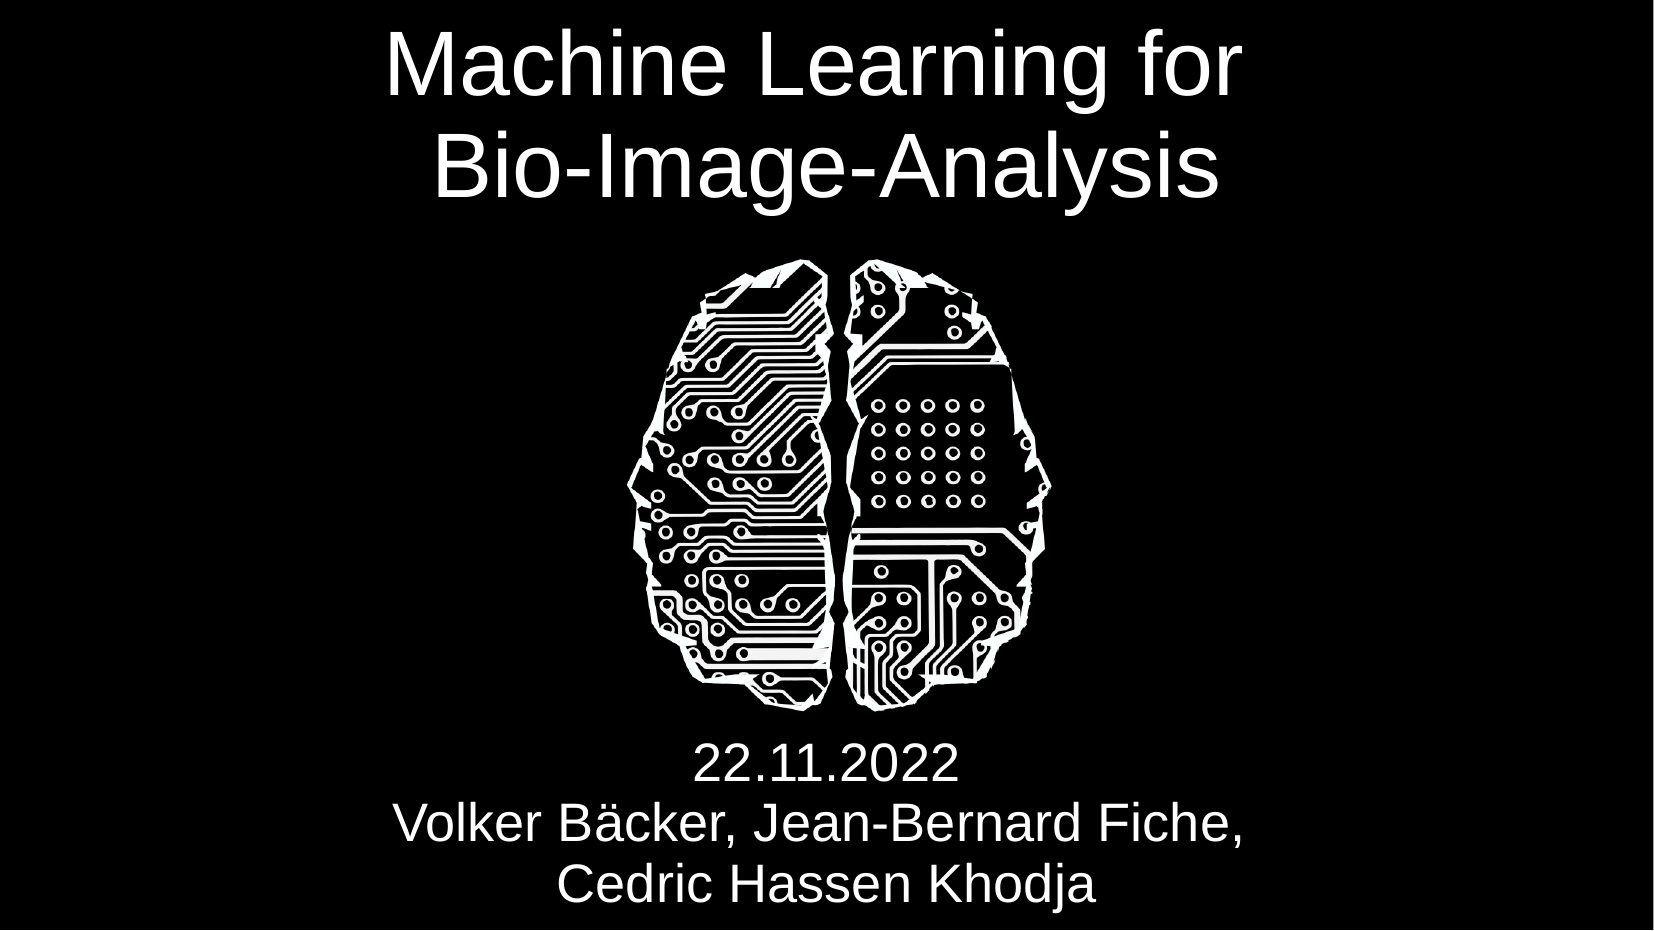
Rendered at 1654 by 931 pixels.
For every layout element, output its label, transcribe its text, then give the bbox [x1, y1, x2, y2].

subtitle 22.11.2022 Volker Bäcker, Jean-Bernard Fiche, Cedric Hassen Khodja [82, 732, 1571, 914]
title Machine Learning for Bio-Image-Analysis [82, 12, 1571, 218]
picture [626, 259, 1052, 712]
